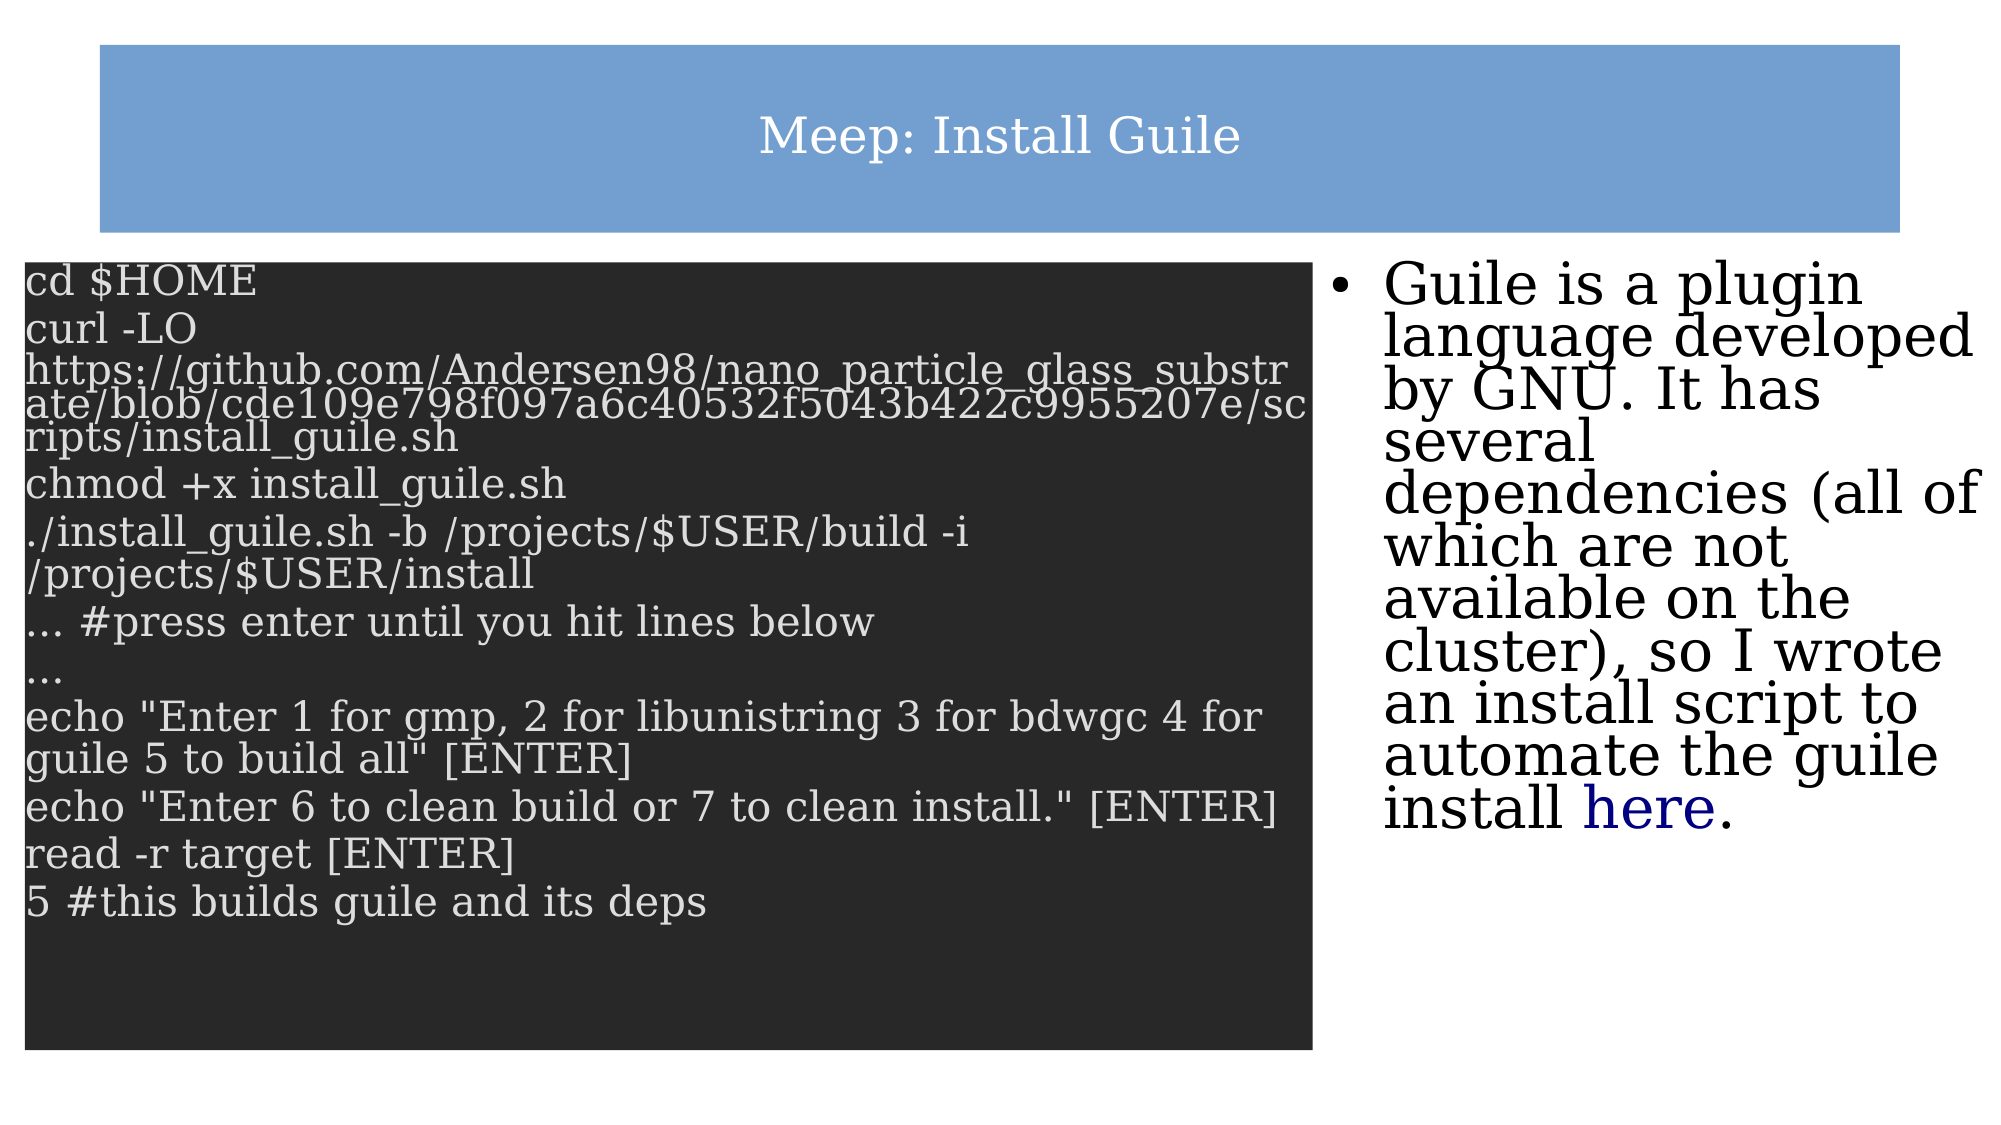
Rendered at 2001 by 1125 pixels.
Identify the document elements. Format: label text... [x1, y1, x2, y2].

list cd $HOME curl -LO https://github.com/Andersen98/nano_particle_glass_substrate/blob/cde109e798f097a6c40532f5043b422c9955207e/scripts/install_guile.sh chmod +x install_guile.sh ./install_guile.sh -b /projects/$USER/build -i /projects/$USER/install ... #press enter until you hit lines below ... echo "Enter 1 for gmp, 2 for libunistring 3 for bdwgc 4 for guile 5 to build all" [ENTER] echo "Enter 6 to clean build or 7 to clean install." [ENTER] read -r target [ENTER] 5 #this builds guile and its deps [24, 262, 1312, 1051]
list Guile is a plugin language developed by GNU. It has several dependencies (all of which are not available on the cluster), so I wrote an install script to automate the guile install here. [1312, 262, 1988, 1088]
title Meep: Install Guile [99, 44, 1900, 233]
